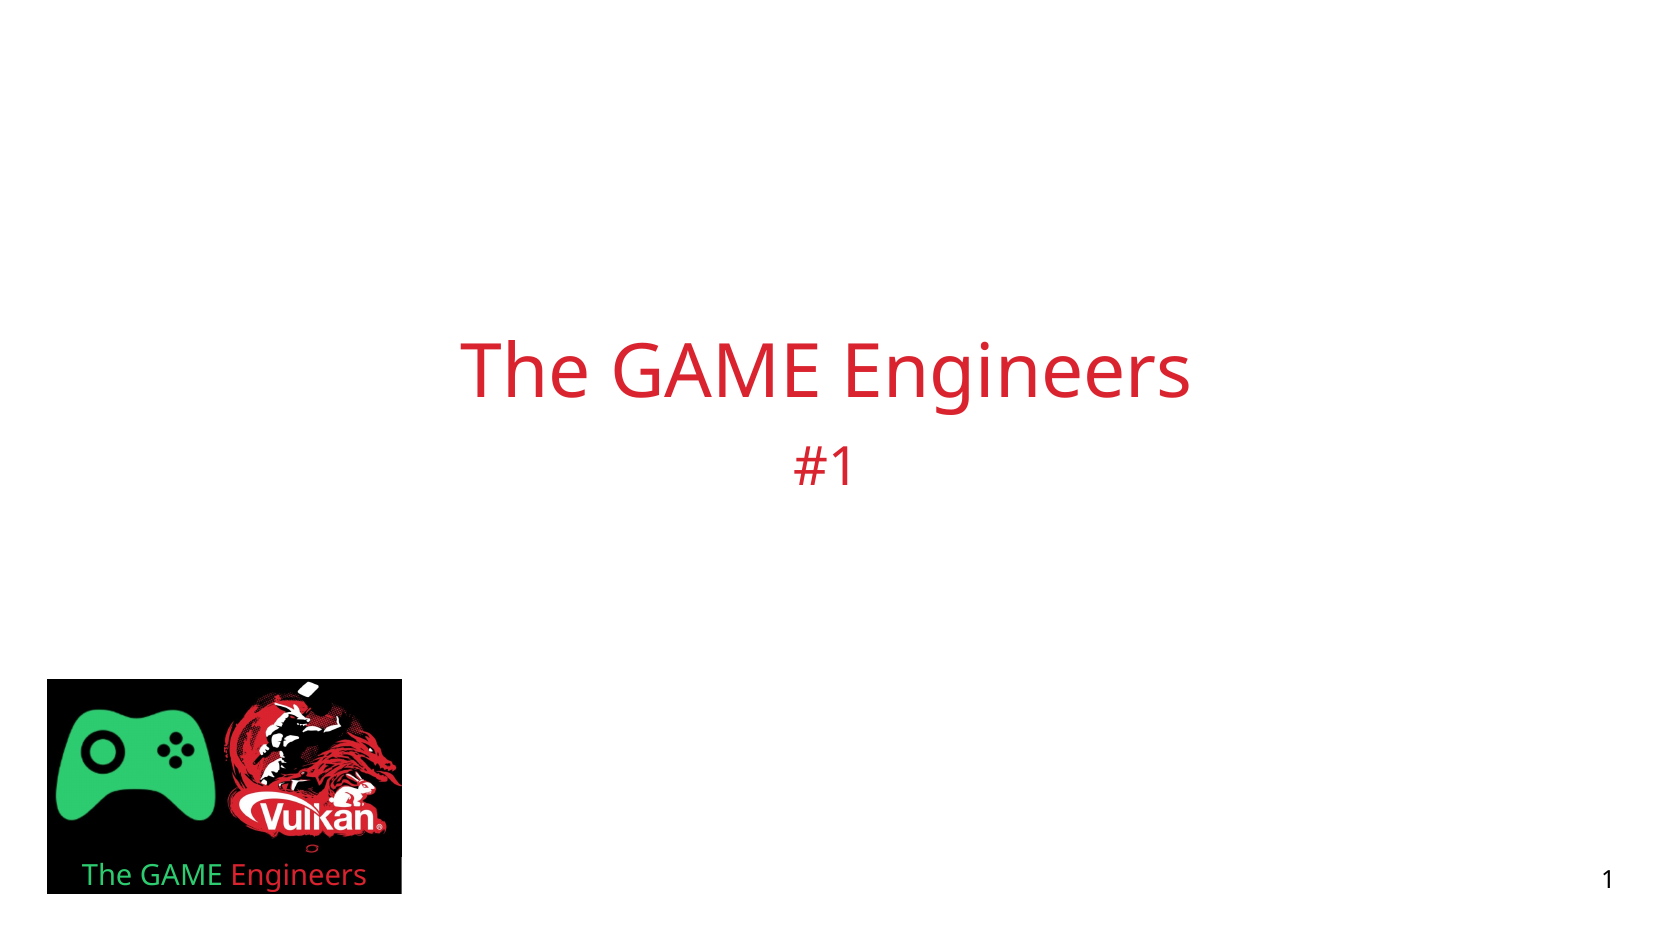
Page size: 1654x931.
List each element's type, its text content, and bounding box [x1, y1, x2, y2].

title #1 [82, 432, 1571, 496]
title The GAME Engineers [82, 324, 1571, 413]
picture [47, 679, 402, 857]
